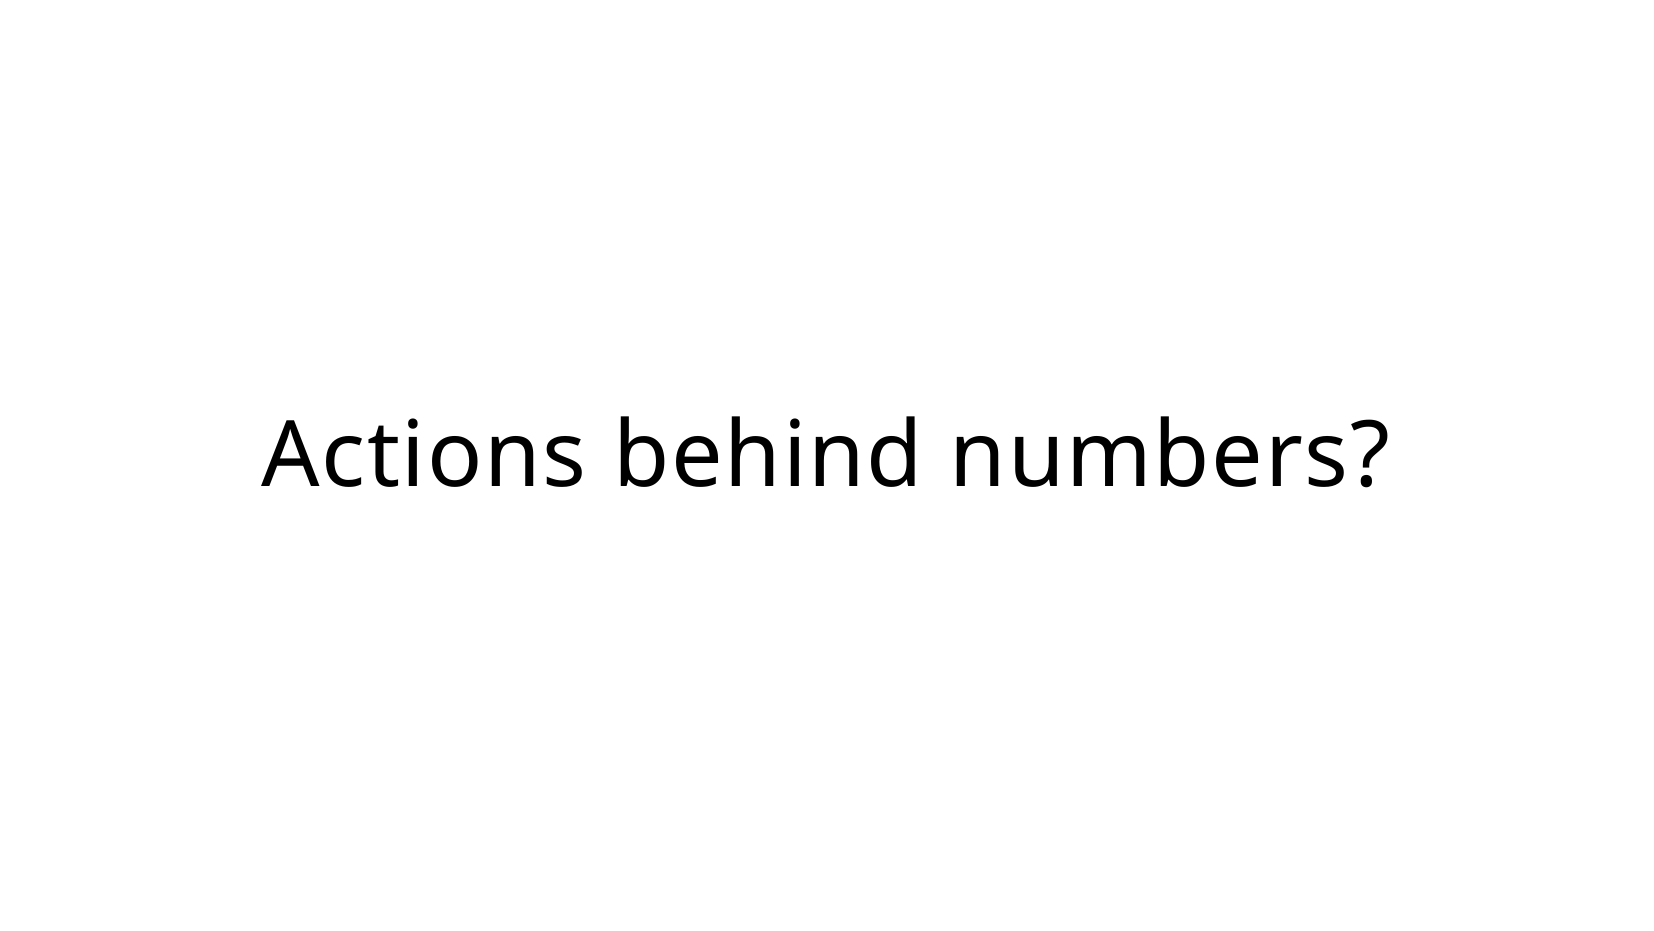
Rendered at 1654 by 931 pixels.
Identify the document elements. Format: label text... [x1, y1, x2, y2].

title Actions behind numbers? [127, 339, 1527, 563]
